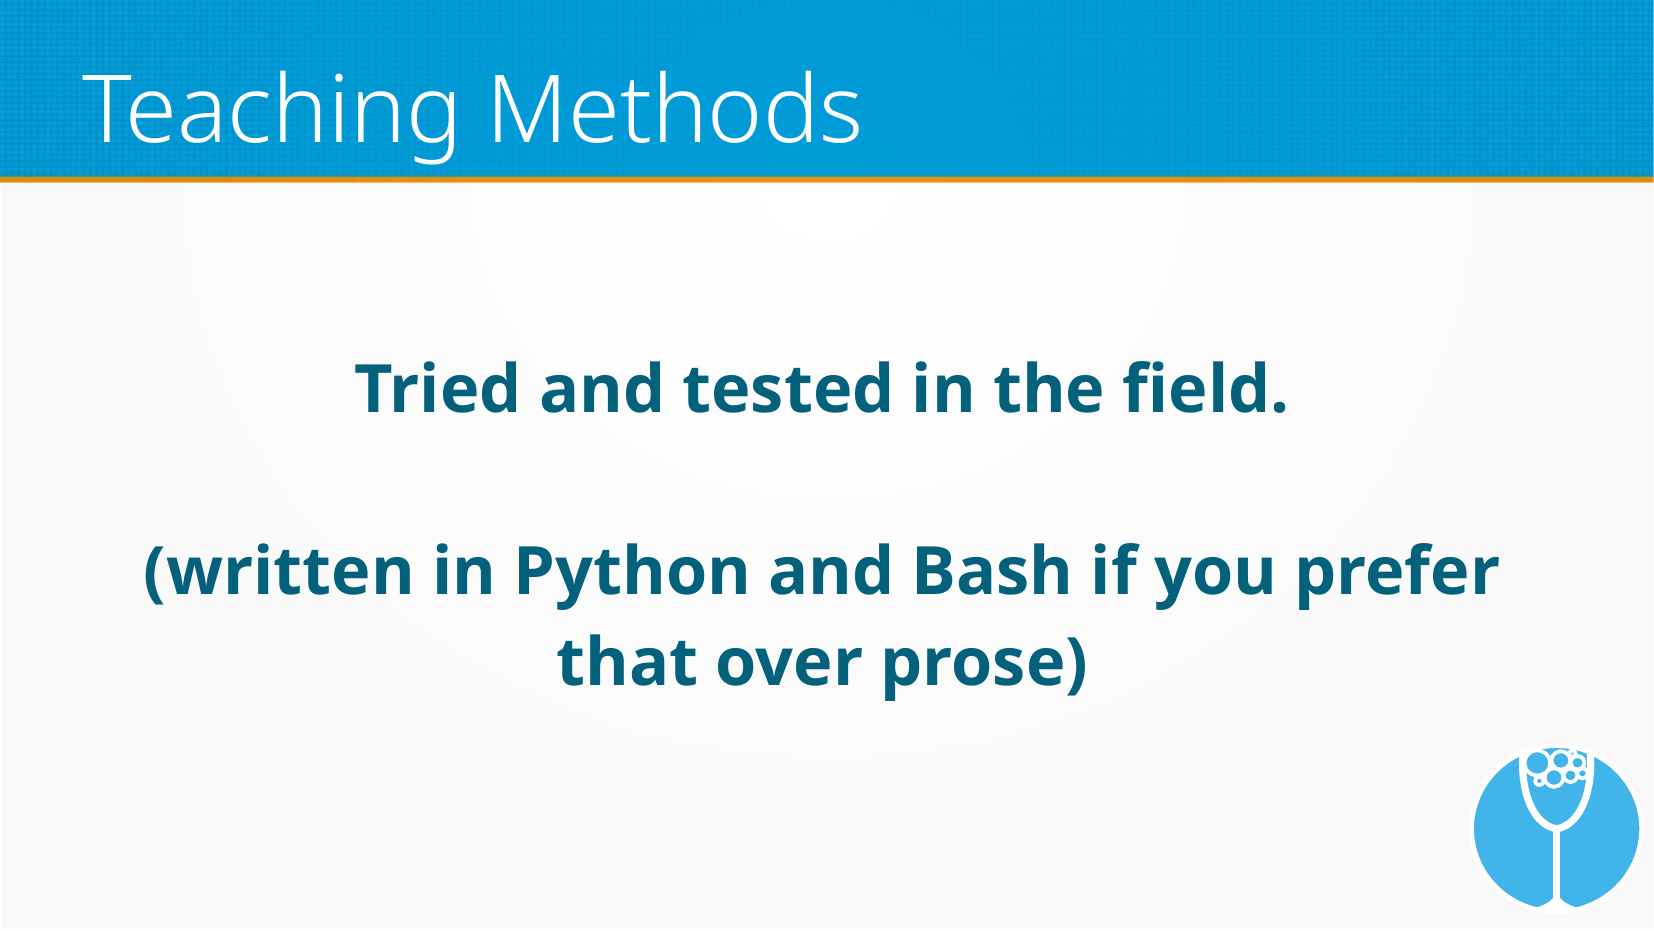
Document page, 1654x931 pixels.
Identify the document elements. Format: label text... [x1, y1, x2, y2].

subtitle Tried and tested in the field. (written in Python and Bash if you prefer that over prose) [82, 236, 1563, 811]
title Teaching Methods [82, 14, 1571, 171]
picture [0, 175, 1654, 931]
